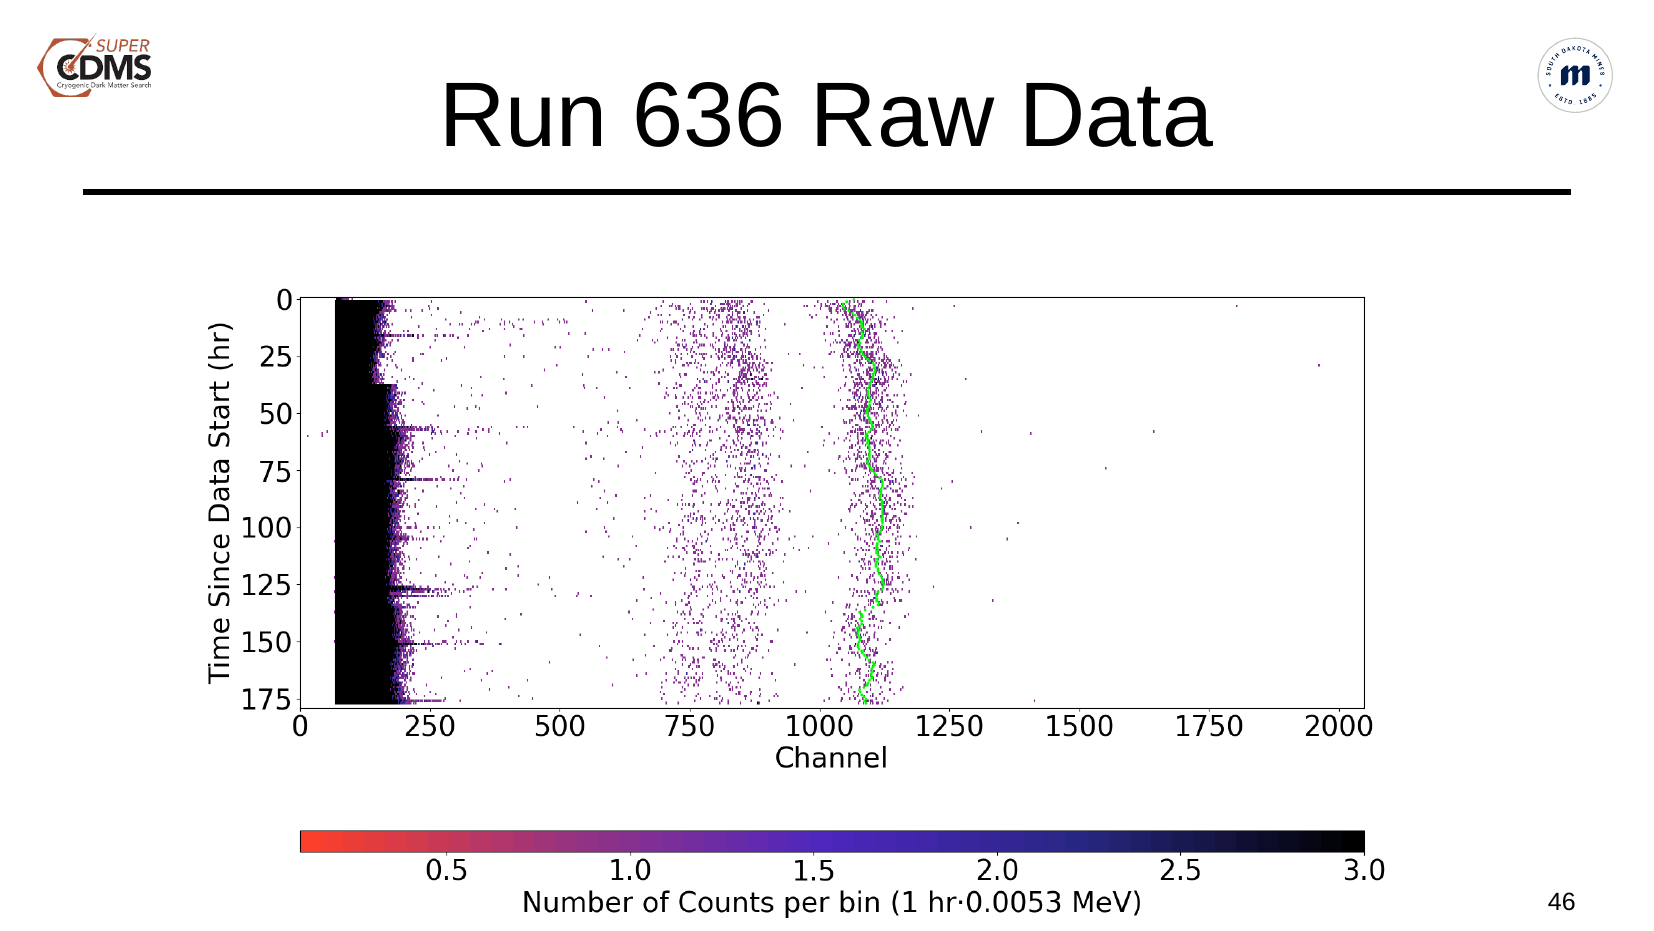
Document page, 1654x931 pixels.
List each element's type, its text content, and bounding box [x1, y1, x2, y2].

picture [1571, 37, 1613, 113]
picture [37, 32, 151, 97]
title Run 636 Raw Data [82, 37, 1571, 193]
picture [128, 210, 1501, 931]
